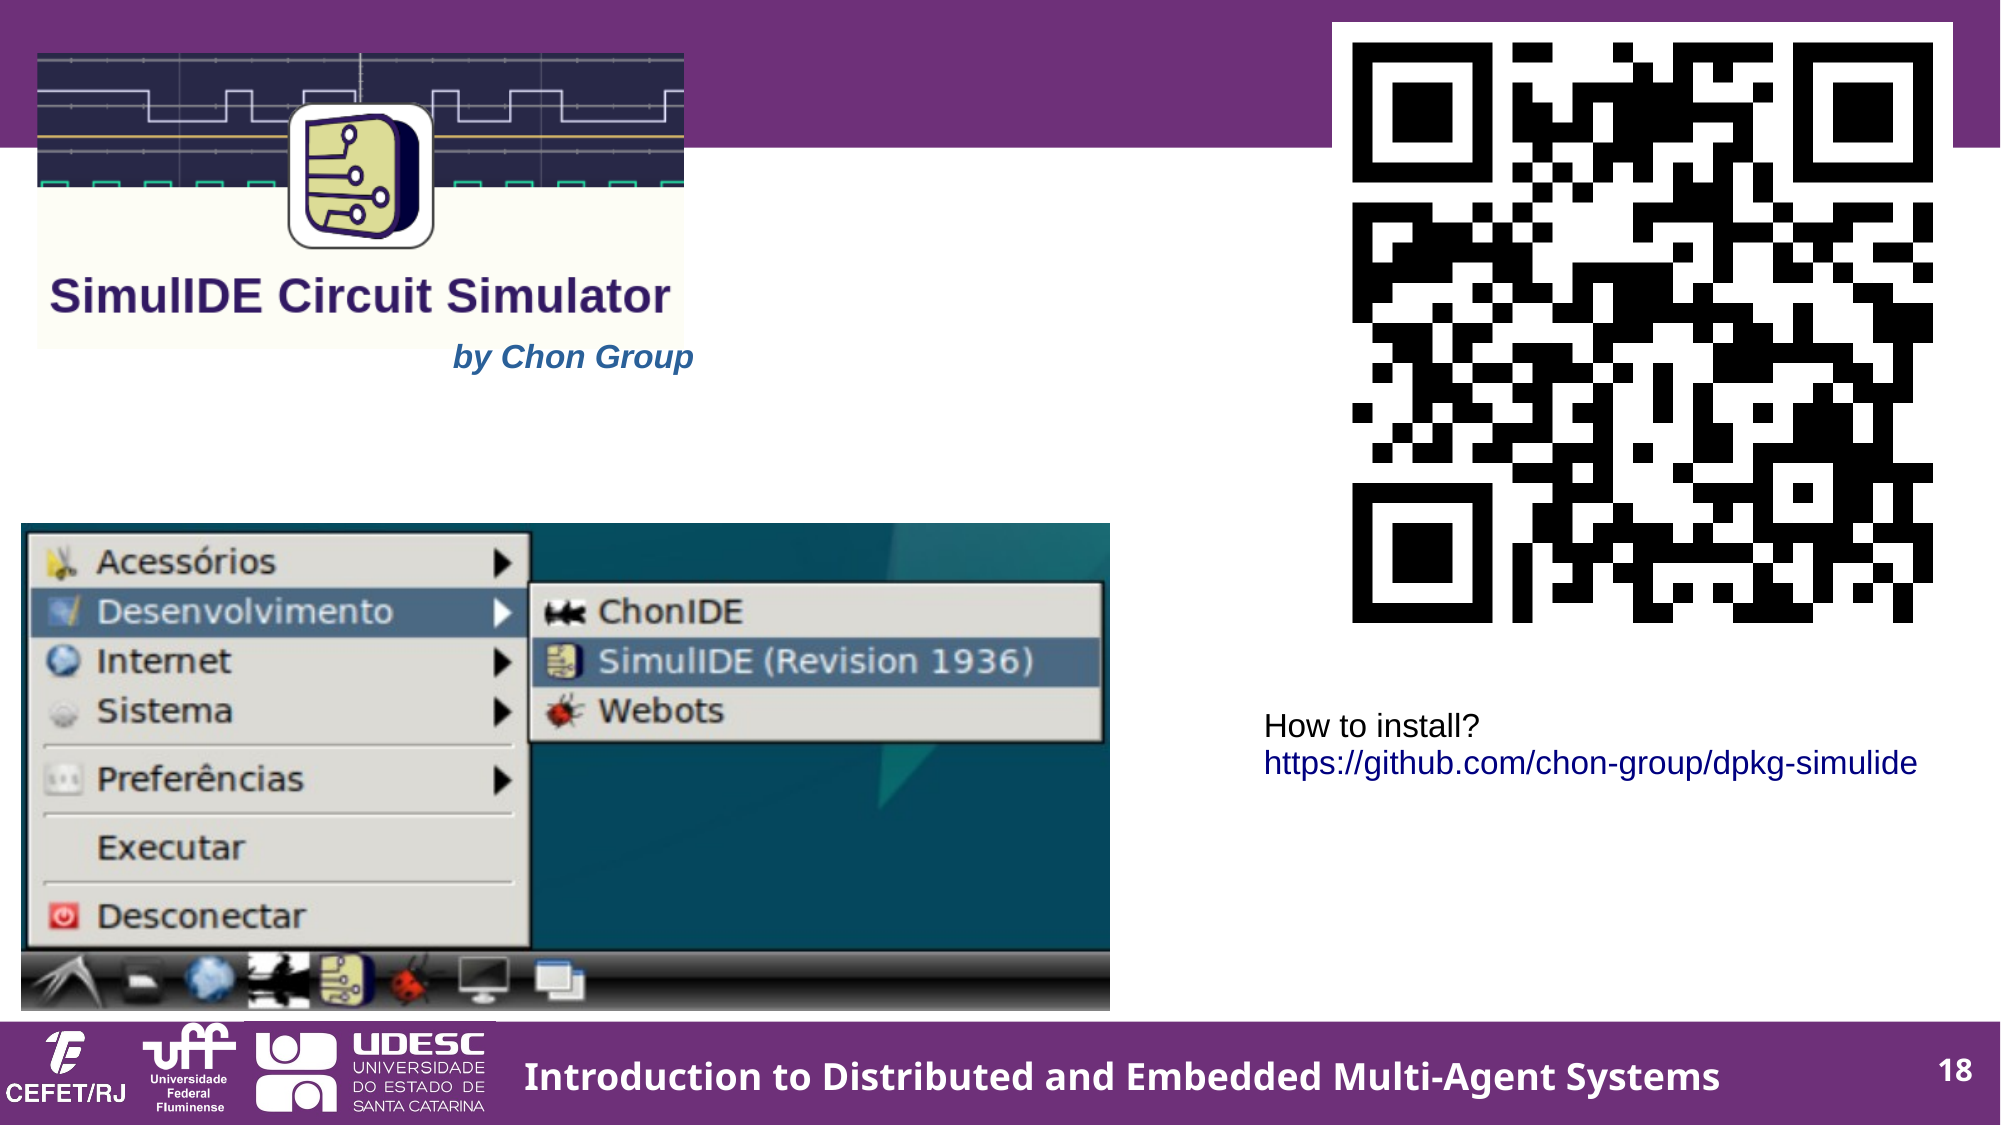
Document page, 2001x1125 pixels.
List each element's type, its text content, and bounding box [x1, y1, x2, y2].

picture [244, 1021, 496, 1123]
text_box by Chon Group [438, 331, 748, 422]
text_box How to install? https://github.com/chon-group/dpkg-simulide [1248, 699, 1958, 789]
picture [141, 1021, 237, 1117]
picture [1332, 22, 1953, 644]
picture [37, 53, 684, 349]
picture [6, 523, 1110, 1125]
picture [528, 523, 534, 530]
